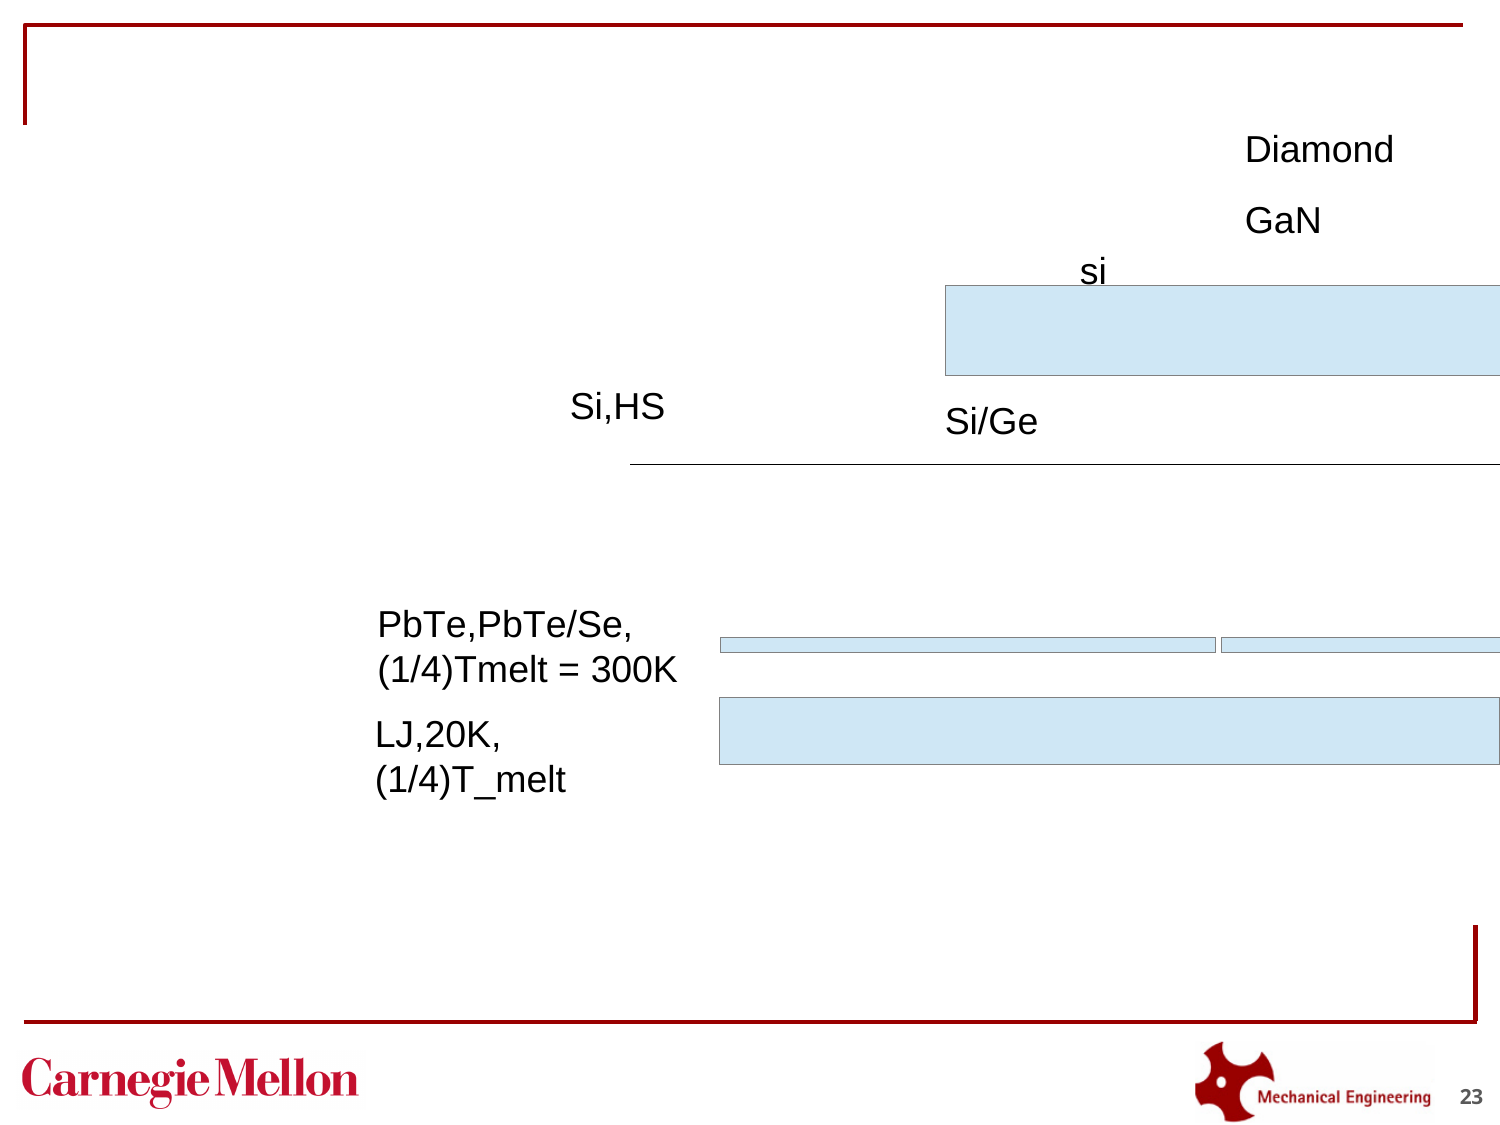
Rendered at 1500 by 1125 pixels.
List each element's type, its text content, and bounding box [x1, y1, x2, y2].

text_box Diamond [1230, 117, 1441, 178]
text_box [720, 637, 1216, 653]
text_box [945, 285, 1500, 376]
text_box GaN [1230, 188, 1441, 249]
text_box PbTe,PbTe/Se, (1/4)Tmelt = 300K [362, 592, 738, 698]
text_box LJ,20K, (1/4)T_melt [360, 702, 676, 808]
text_box Si,HS [555, 374, 721, 435]
text_box [719, 697, 1500, 765]
picture [16, 1050, 366, 1110]
text_box [1221, 637, 1500, 653]
text_box si [1065, 239, 1186, 285]
picture [1192, 1034, 1438, 1125]
text_box Si/Ge [930, 389, 1066, 450]
